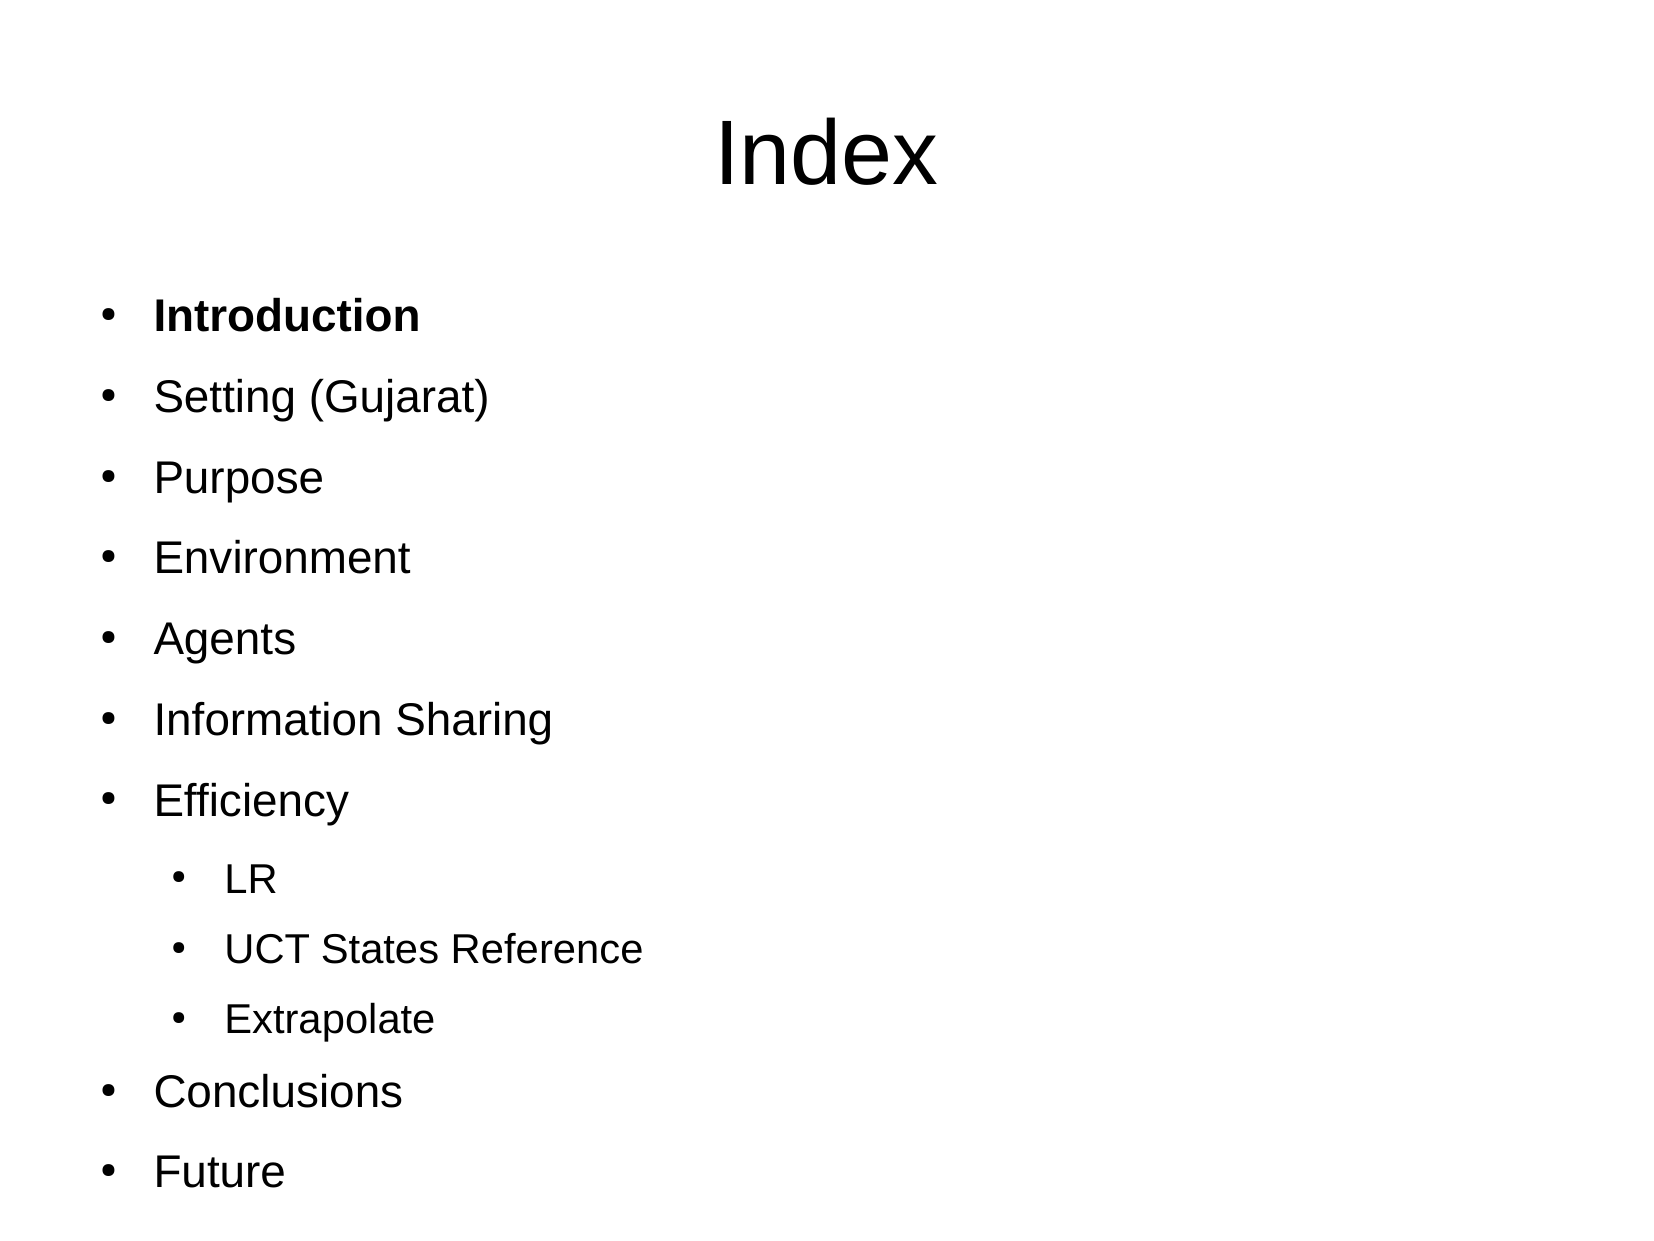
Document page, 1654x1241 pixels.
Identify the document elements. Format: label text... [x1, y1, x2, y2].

title Index [82, 49, 1571, 257]
list Introduction Setting (Gujarat) Purpose Environment Agents Information Sharing Efficiency LR UCT States Reference Extrapolate Conclusions Future [82, 290, 1571, 1241]
